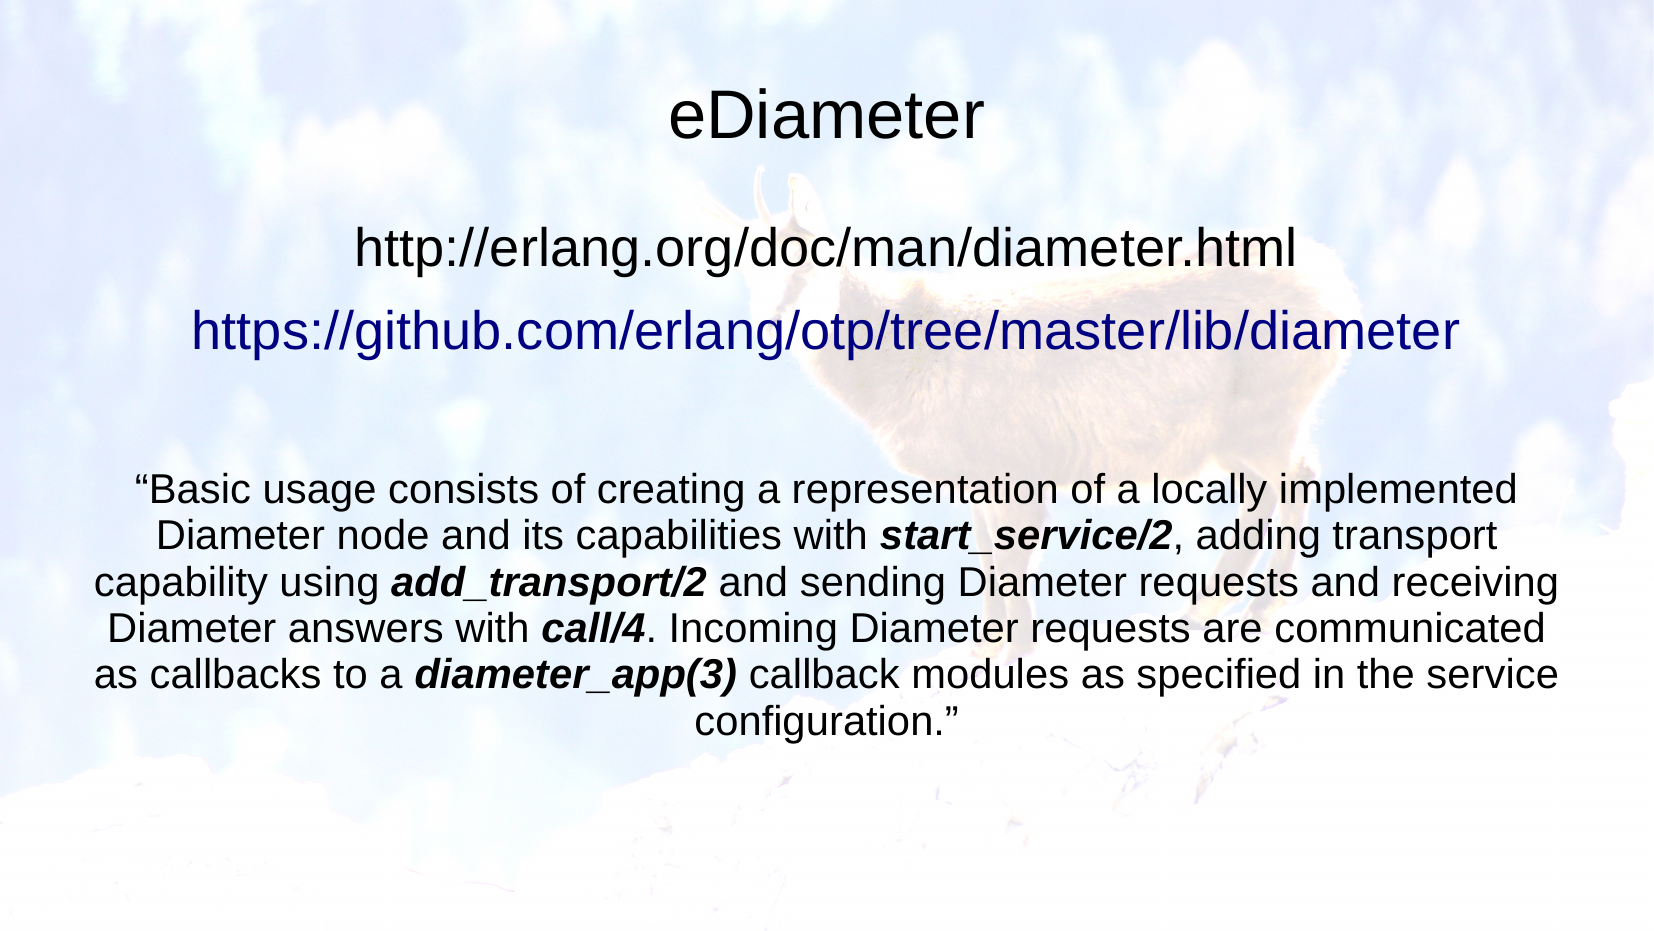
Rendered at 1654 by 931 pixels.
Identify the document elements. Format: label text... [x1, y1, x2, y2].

picture [0, 0, 1654, 931]
list http://erlang.org/doc/man/diameter.html https://github.com/erlang/otp/tree/master/lib/diameter “Basic usage consists of creating a representation of a locally implemented Diameter node and its capabilities with start_service/2, adding transport capability using add_transport/2 and sending Diameter requests and receiving Diameter answers with call/4. Incoming Diameter requests are communicated as callbacks to a diameter_app(3) callback modules as specified in the service configuration.” [82, 217, 1571, 758]
title eDiameter [82, 37, 1571, 193]
